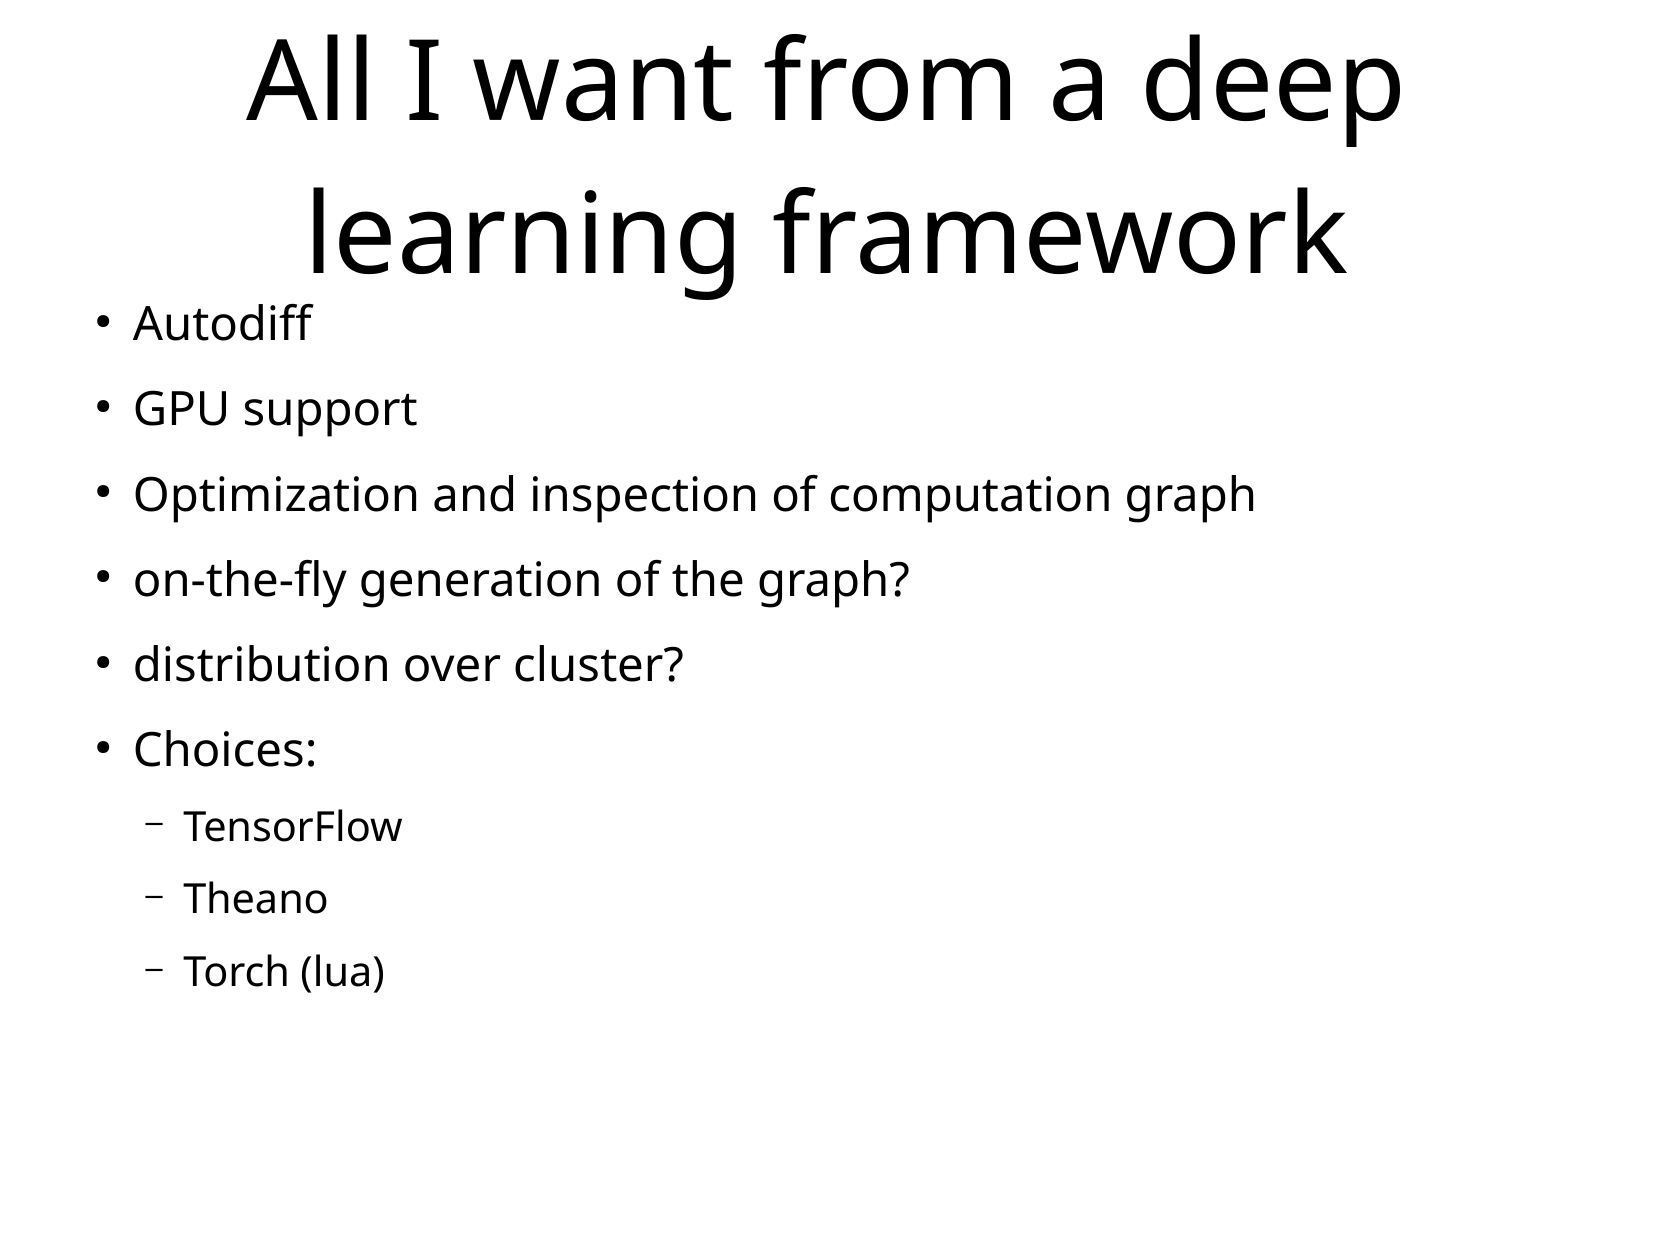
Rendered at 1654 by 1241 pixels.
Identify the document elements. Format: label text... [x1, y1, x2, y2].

title All I want from a deep learning framework [82, 40, 1571, 266]
list Autodiff GPU support Optimization and inspection of computation graph on-the-fly generation of the graph? distribution over cluster? Choices: TensorFlow Theano Torch (lua) [82, 290, 1571, 1010]
